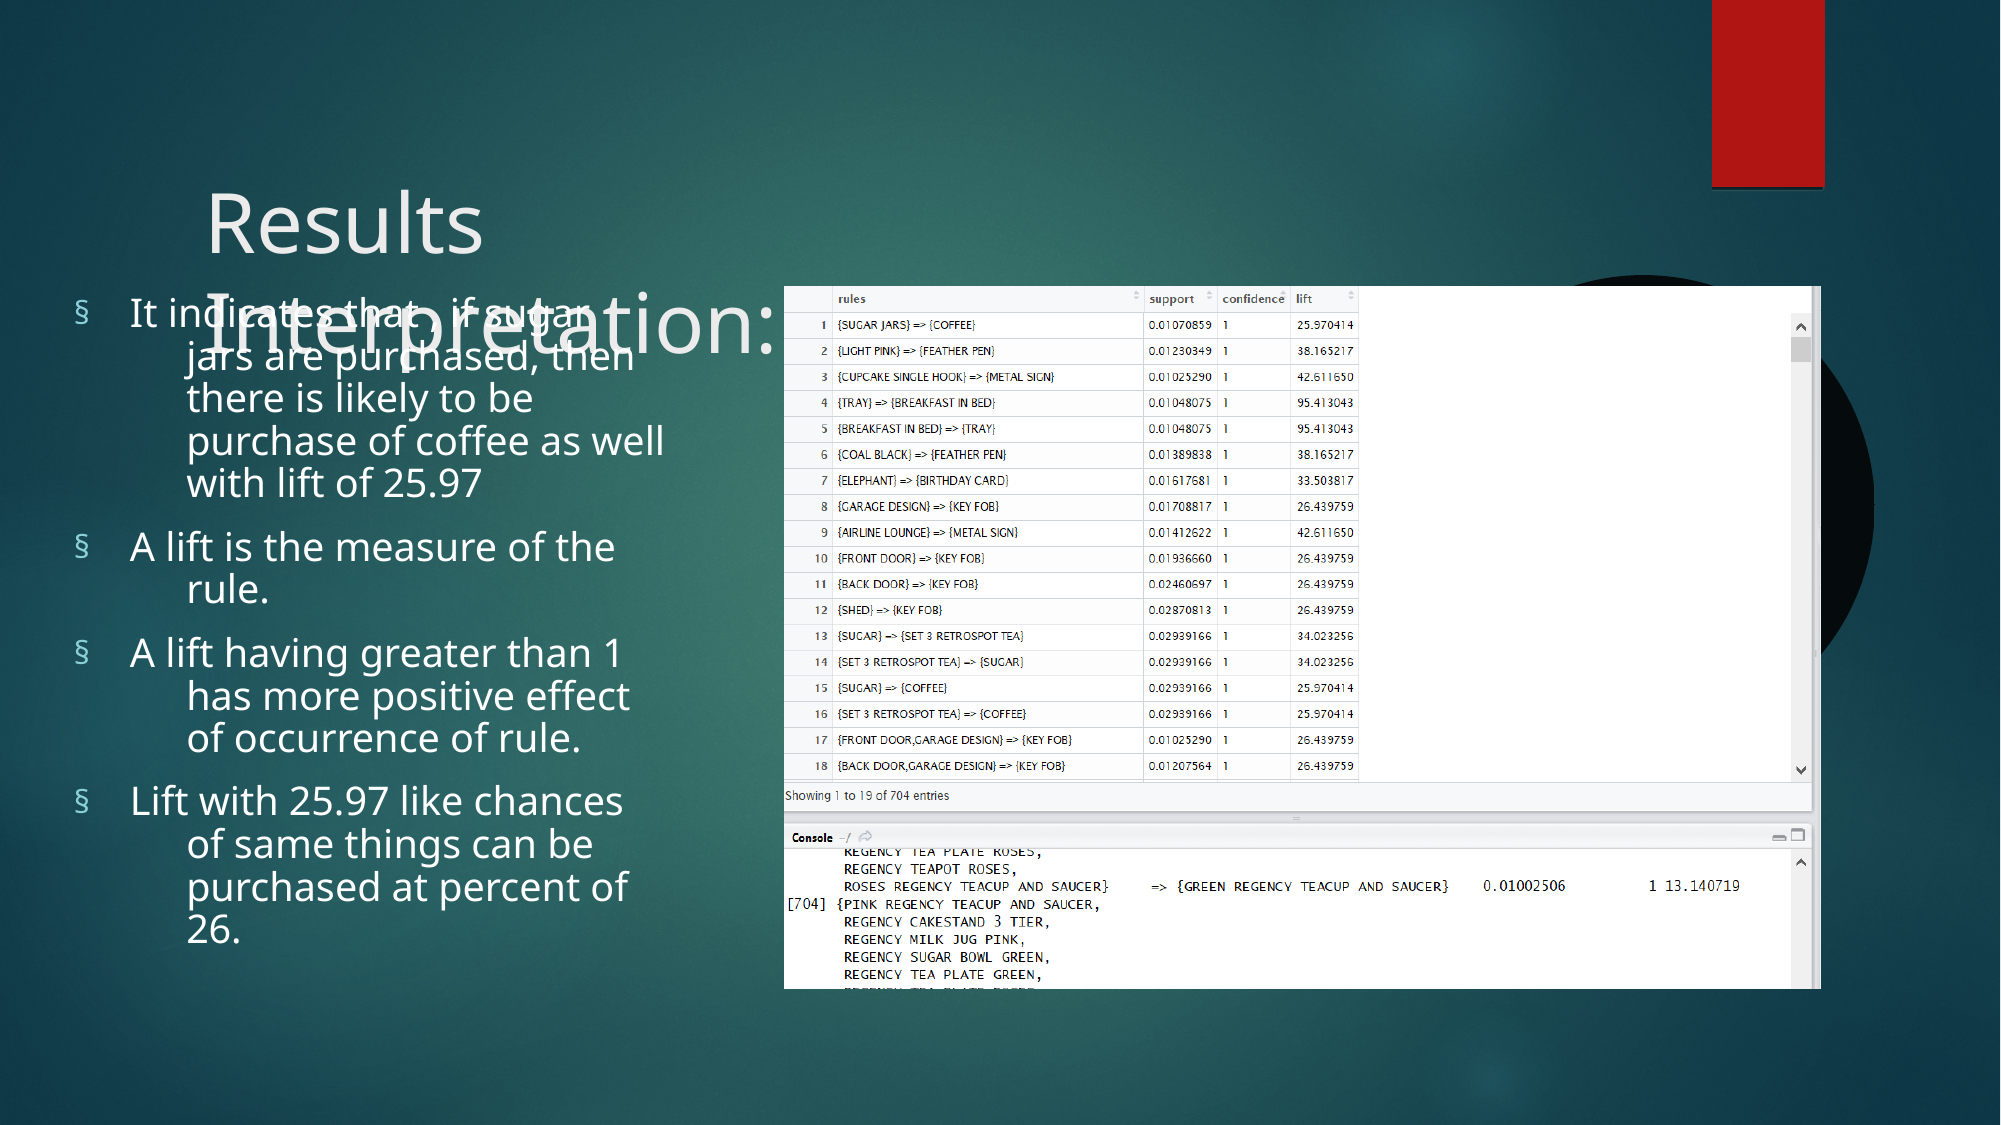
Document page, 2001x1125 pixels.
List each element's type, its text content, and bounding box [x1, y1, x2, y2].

title Results Interpretation: [189, 162, 987, 271]
picture [784, 286, 1821, 989]
list It indicates that , if sugar jars are purchased, then there is likely to be purchase of coffee as well with lift of 25.97 A lift is the measure of the rule. A lift having greater than 1 has more positive effect of occurrence of rule. Lift with 25.97 like chances of same things can be purchased at percent of 26. [58, 286, 682, 989]
